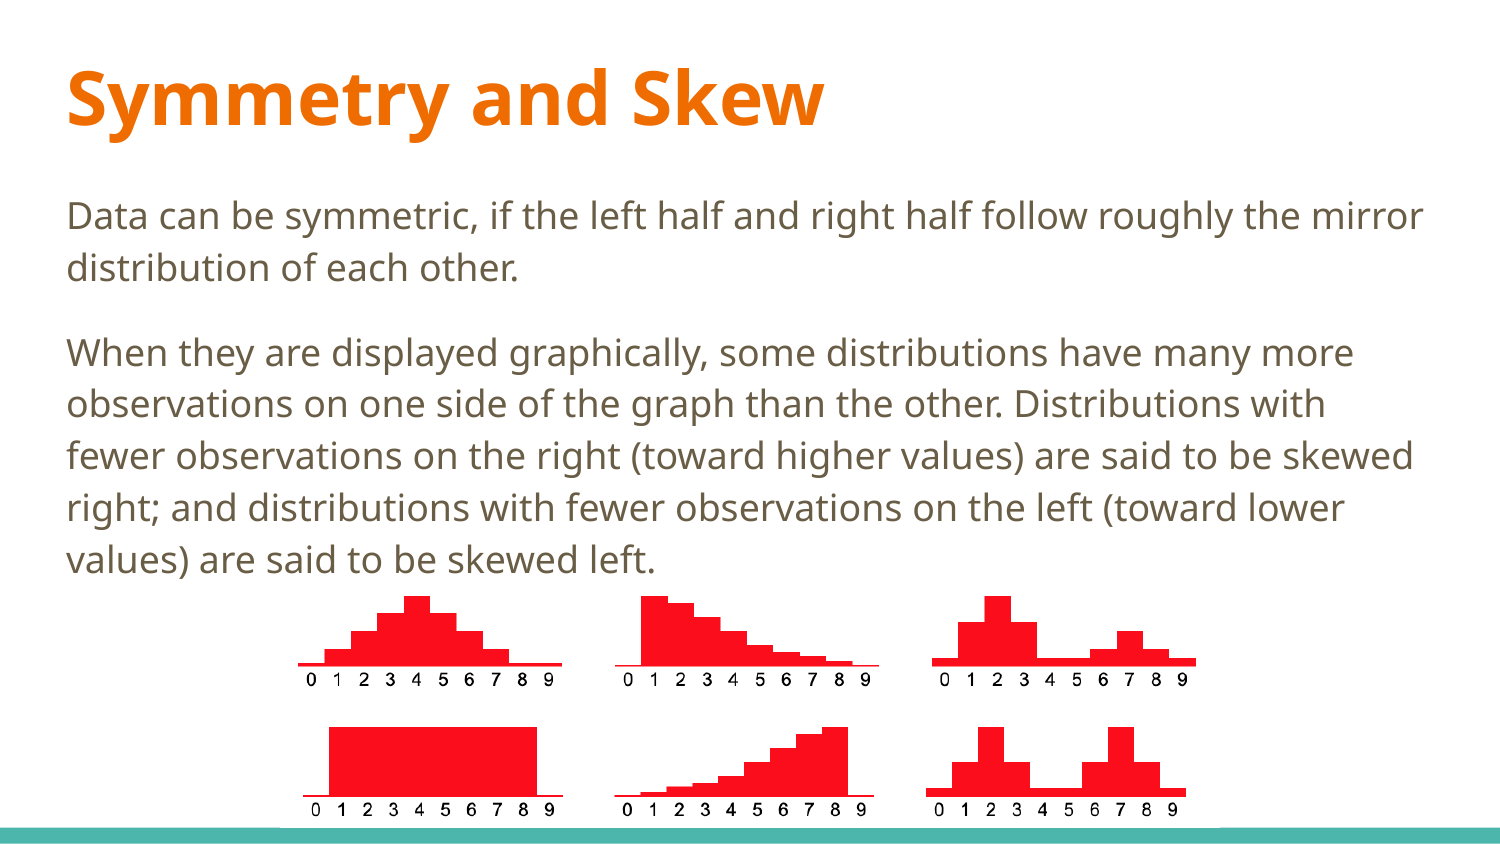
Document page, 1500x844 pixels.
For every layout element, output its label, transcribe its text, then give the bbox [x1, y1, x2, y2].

picture [280, 581, 1220, 828]
list Data can be symmetric, if the left half and right half follow roughly the mirror distribution of each other. When they are displayed graphically, some distributions have many more observations on one side of the graph than the other. Distributions with fewer observations on the right (toward higher values) are said to be skewed right; and distributions with fewer observations on the left (toward lower values) are said to be skewed left. [51, 170, 1449, 712]
title Symmetry and Skew [51, 35, 1449, 152]
